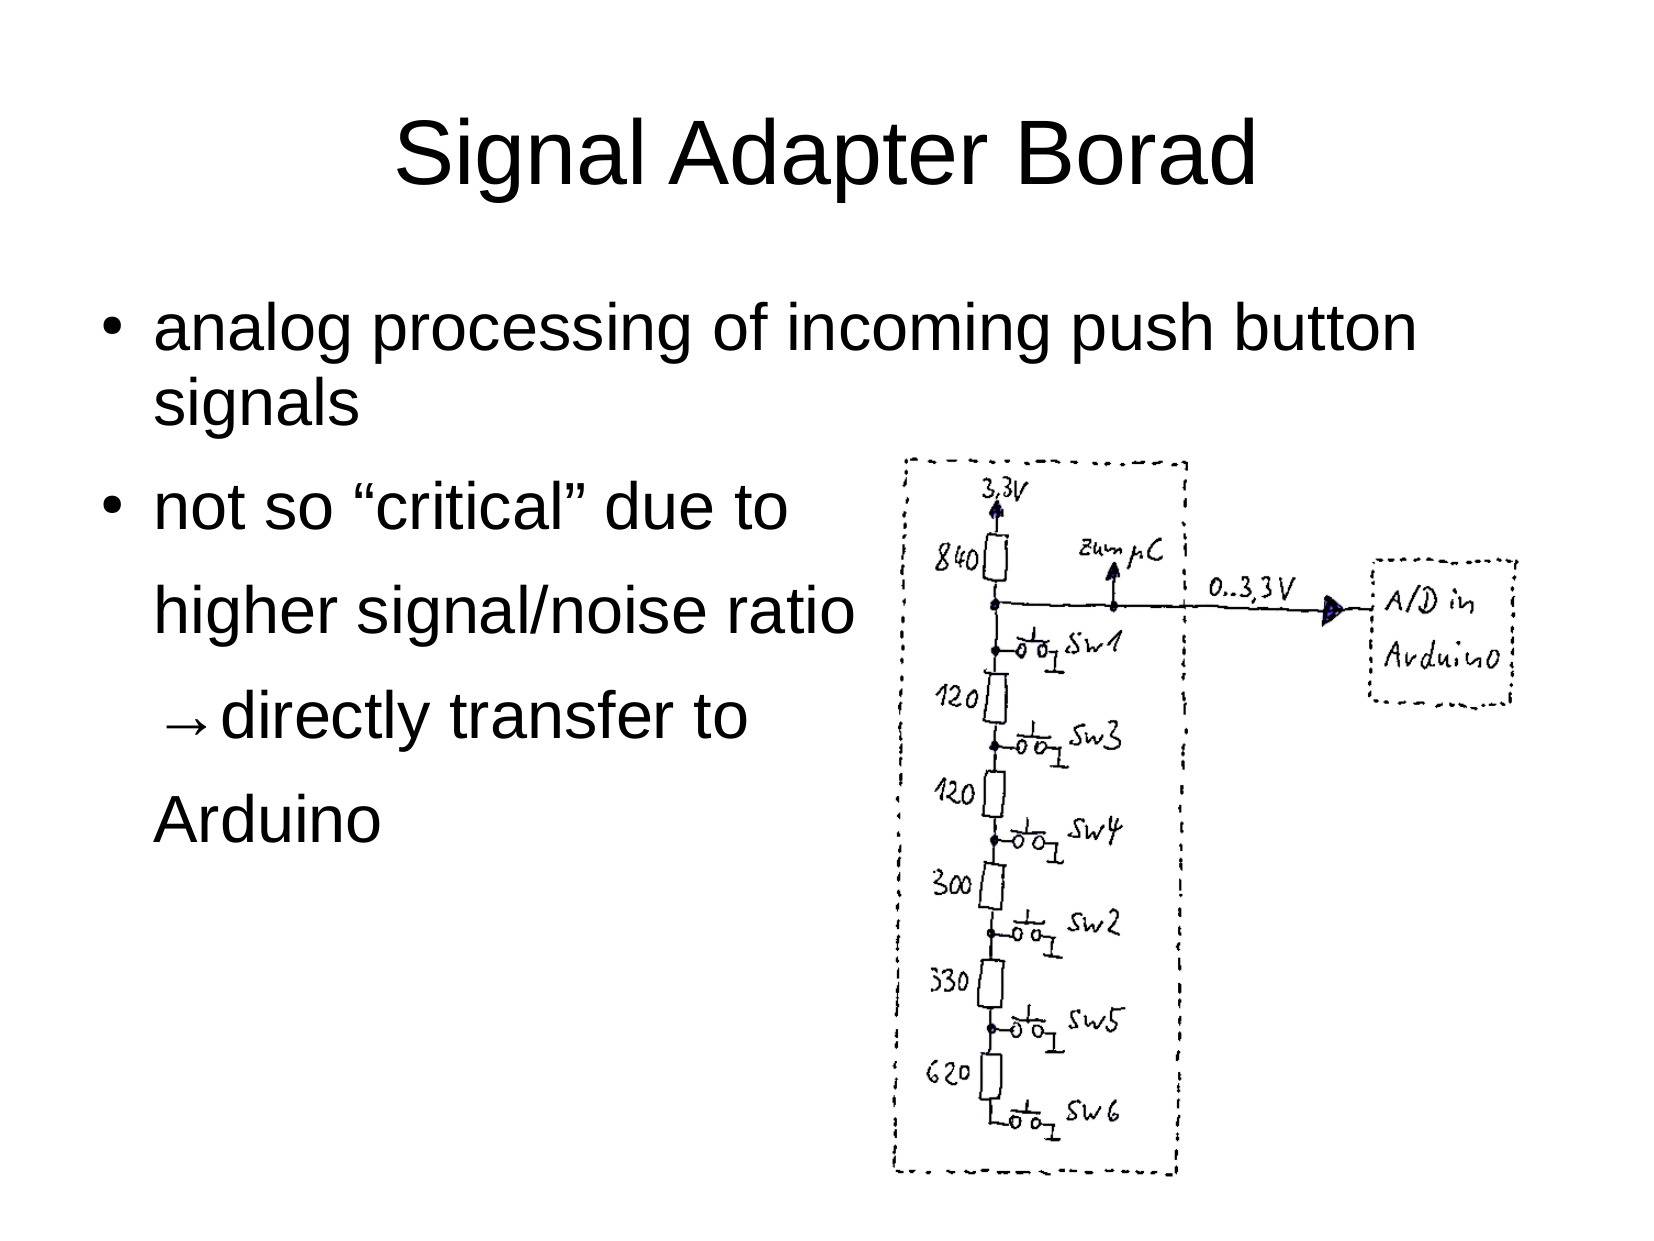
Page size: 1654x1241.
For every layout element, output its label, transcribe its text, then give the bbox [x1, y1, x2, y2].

picture [886, 452, 1524, 1182]
list analog processing of incoming push button signals not so “critical” due to higher signal/noise ratio →directly transfer to Arduino [82, 290, 1571, 1010]
title Signal Adapter Borad [82, 49, 1571, 257]
